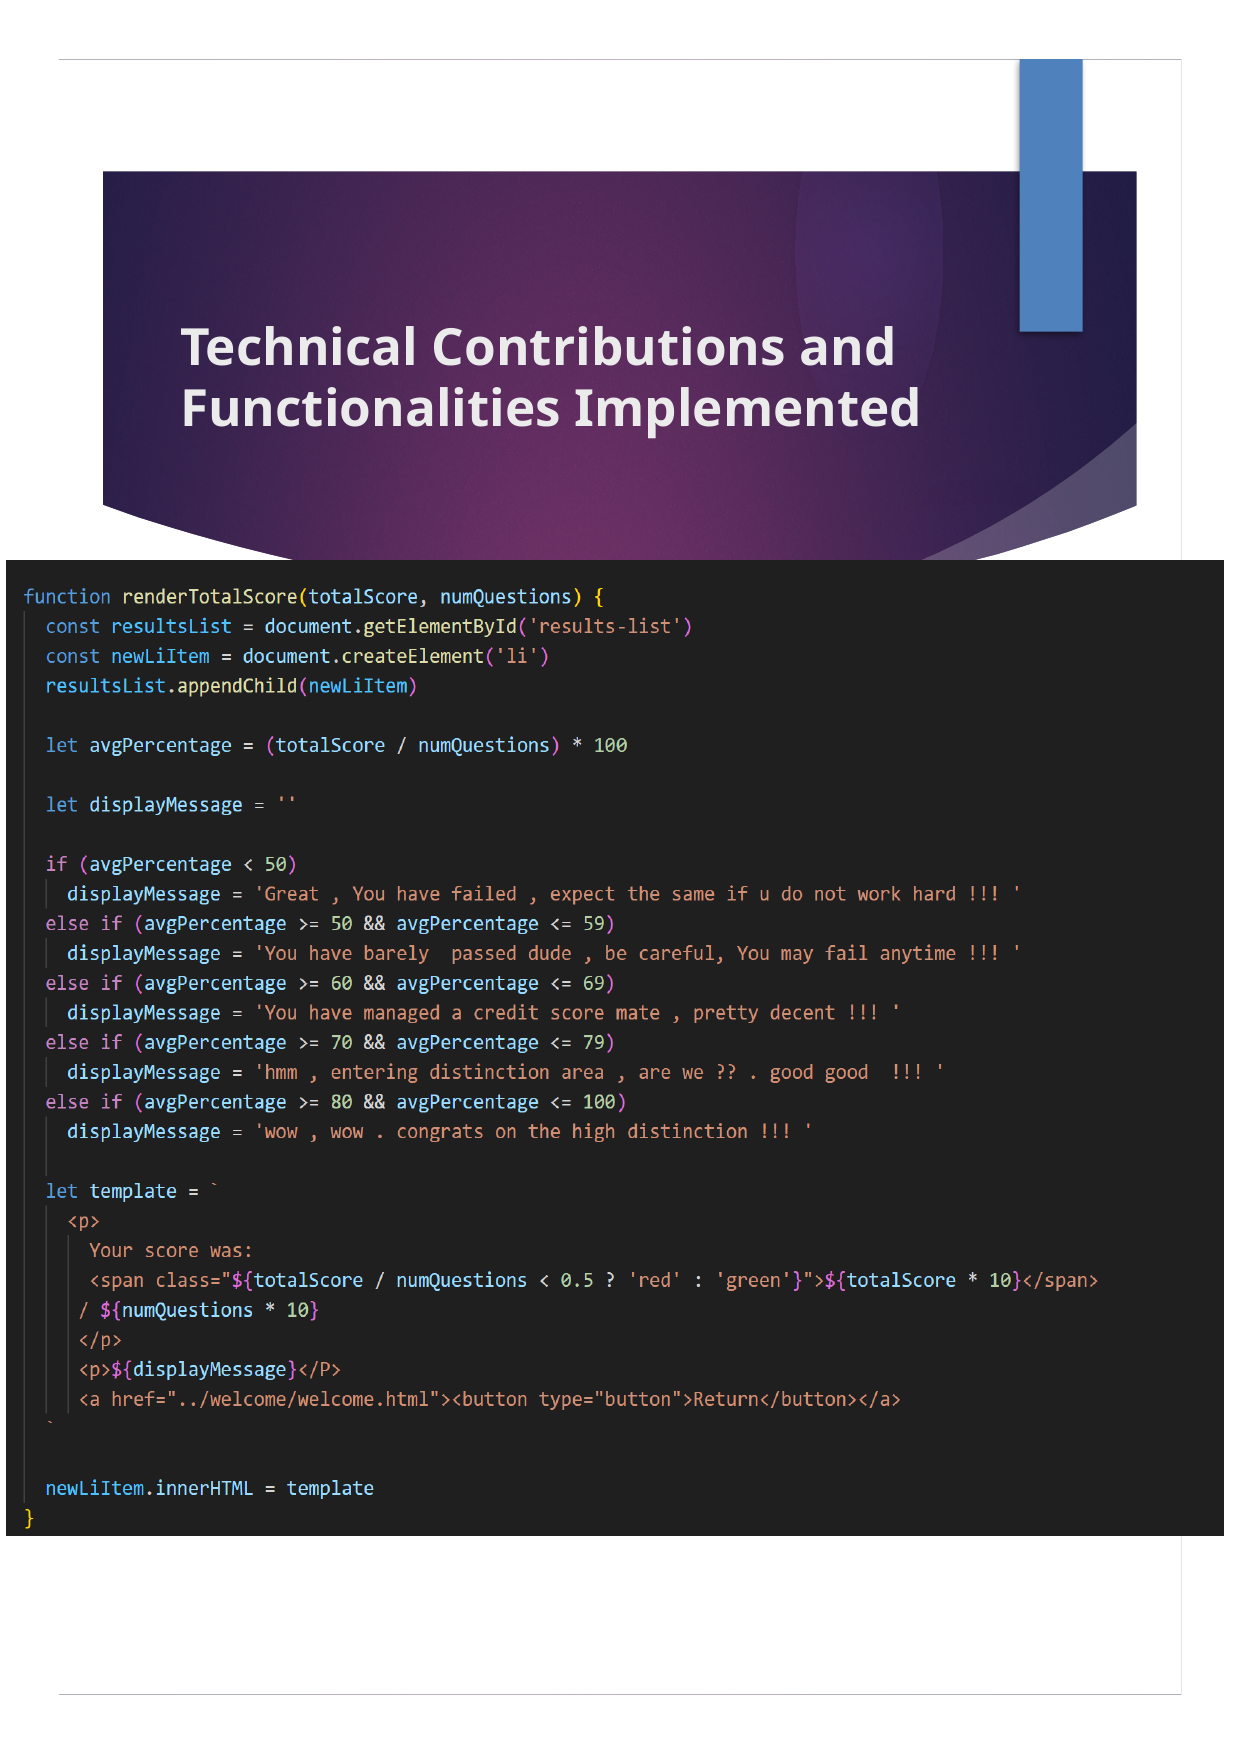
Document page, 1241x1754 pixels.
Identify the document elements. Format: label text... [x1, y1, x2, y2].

title Technical Contributions and Functionalities Implemented [165, 291, 972, 460]
picture [6, 172, 1224, 1536]
